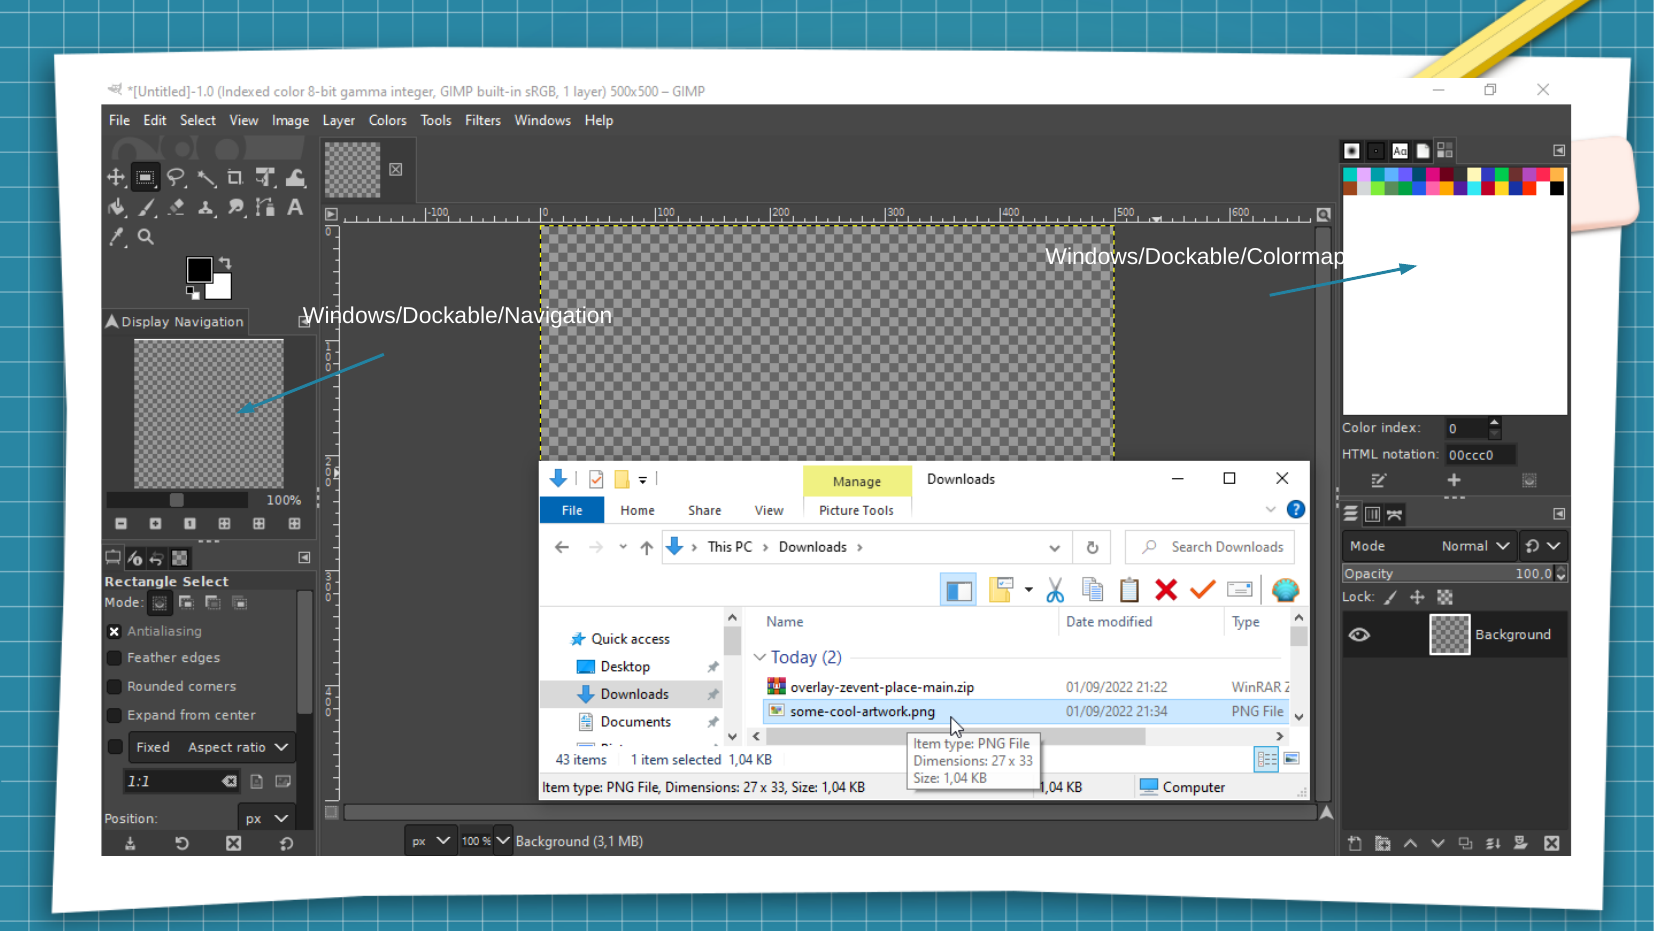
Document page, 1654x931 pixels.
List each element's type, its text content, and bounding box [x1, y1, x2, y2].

text_box Windows/Dockable/Colormap [1122, 236, 1270, 328]
text_box Windows/Dockable/Navigation [383, 295, 532, 387]
picture [101, 78, 1572, 856]
